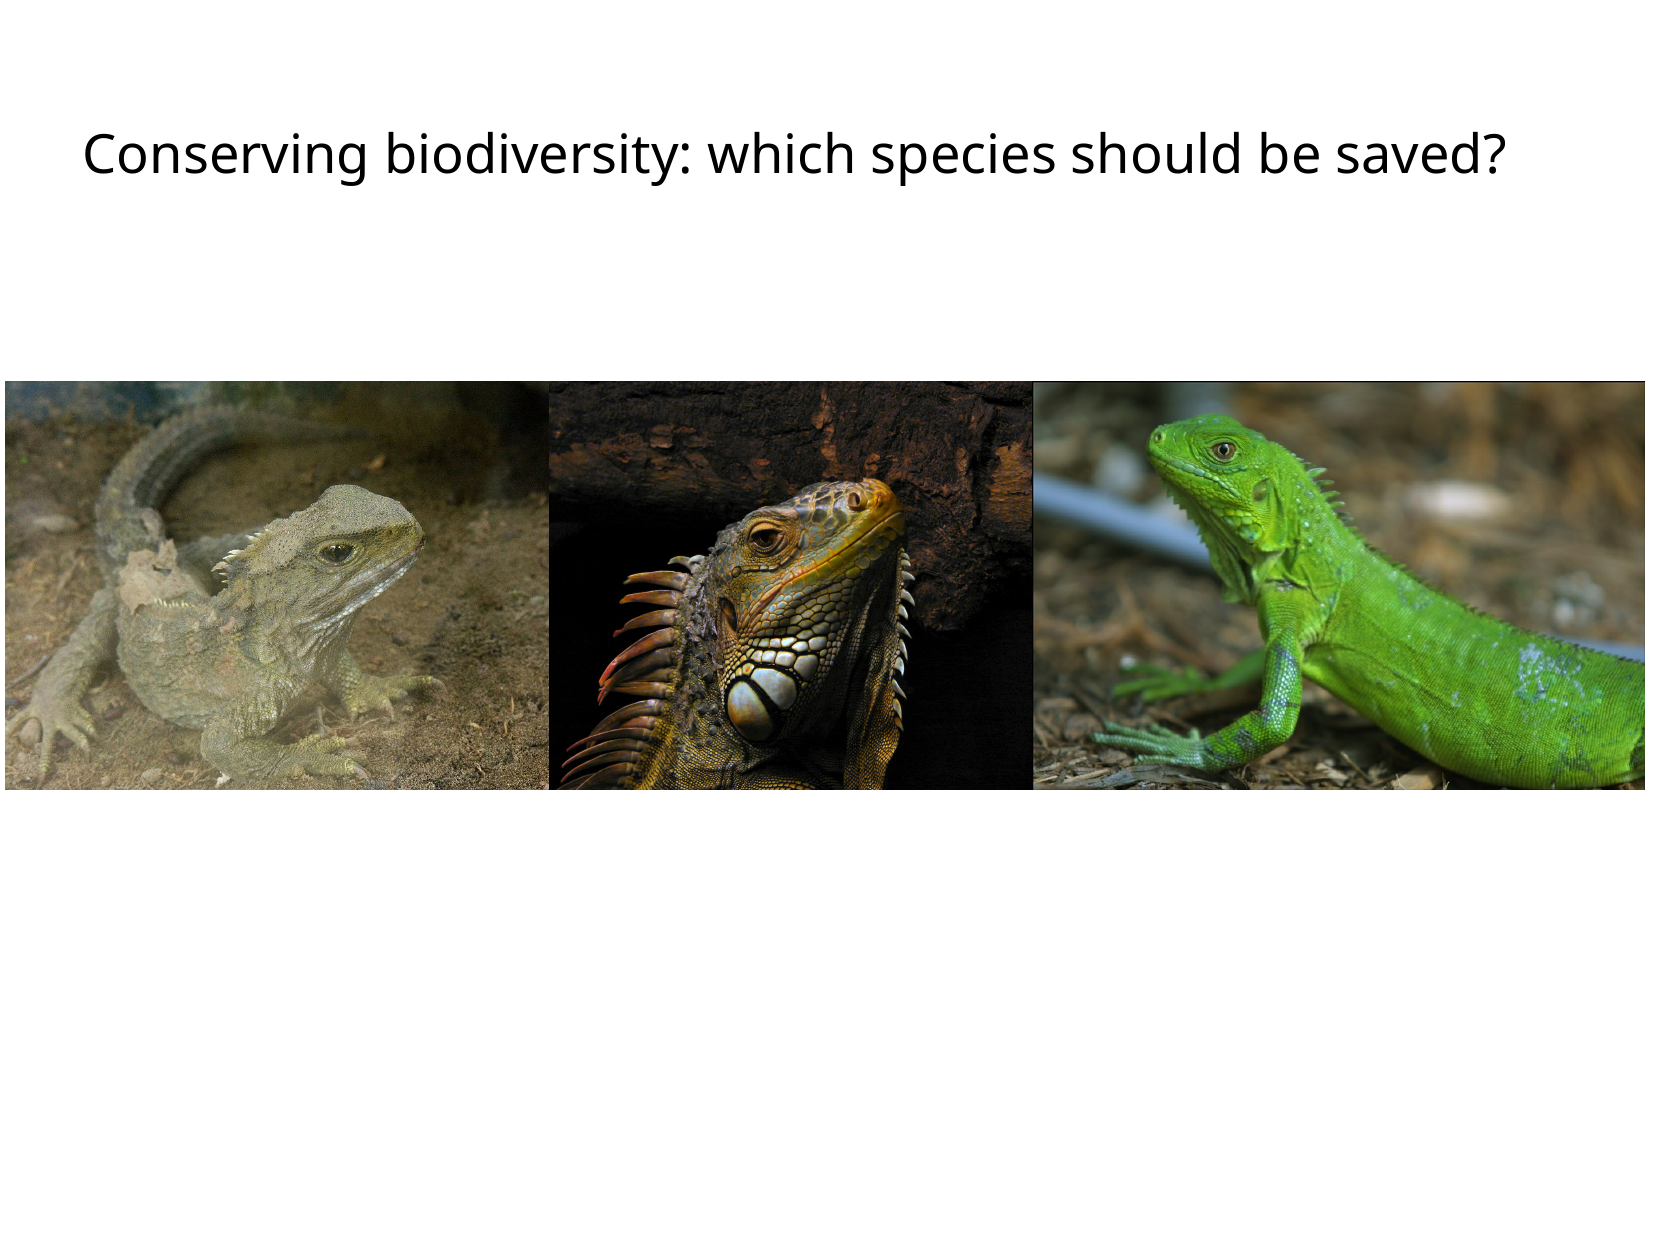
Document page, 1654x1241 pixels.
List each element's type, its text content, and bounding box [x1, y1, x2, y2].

picture [5, 381, 1645, 790]
title Conserving biodiversity: which species should be saved? [82, 49, 1571, 257]
